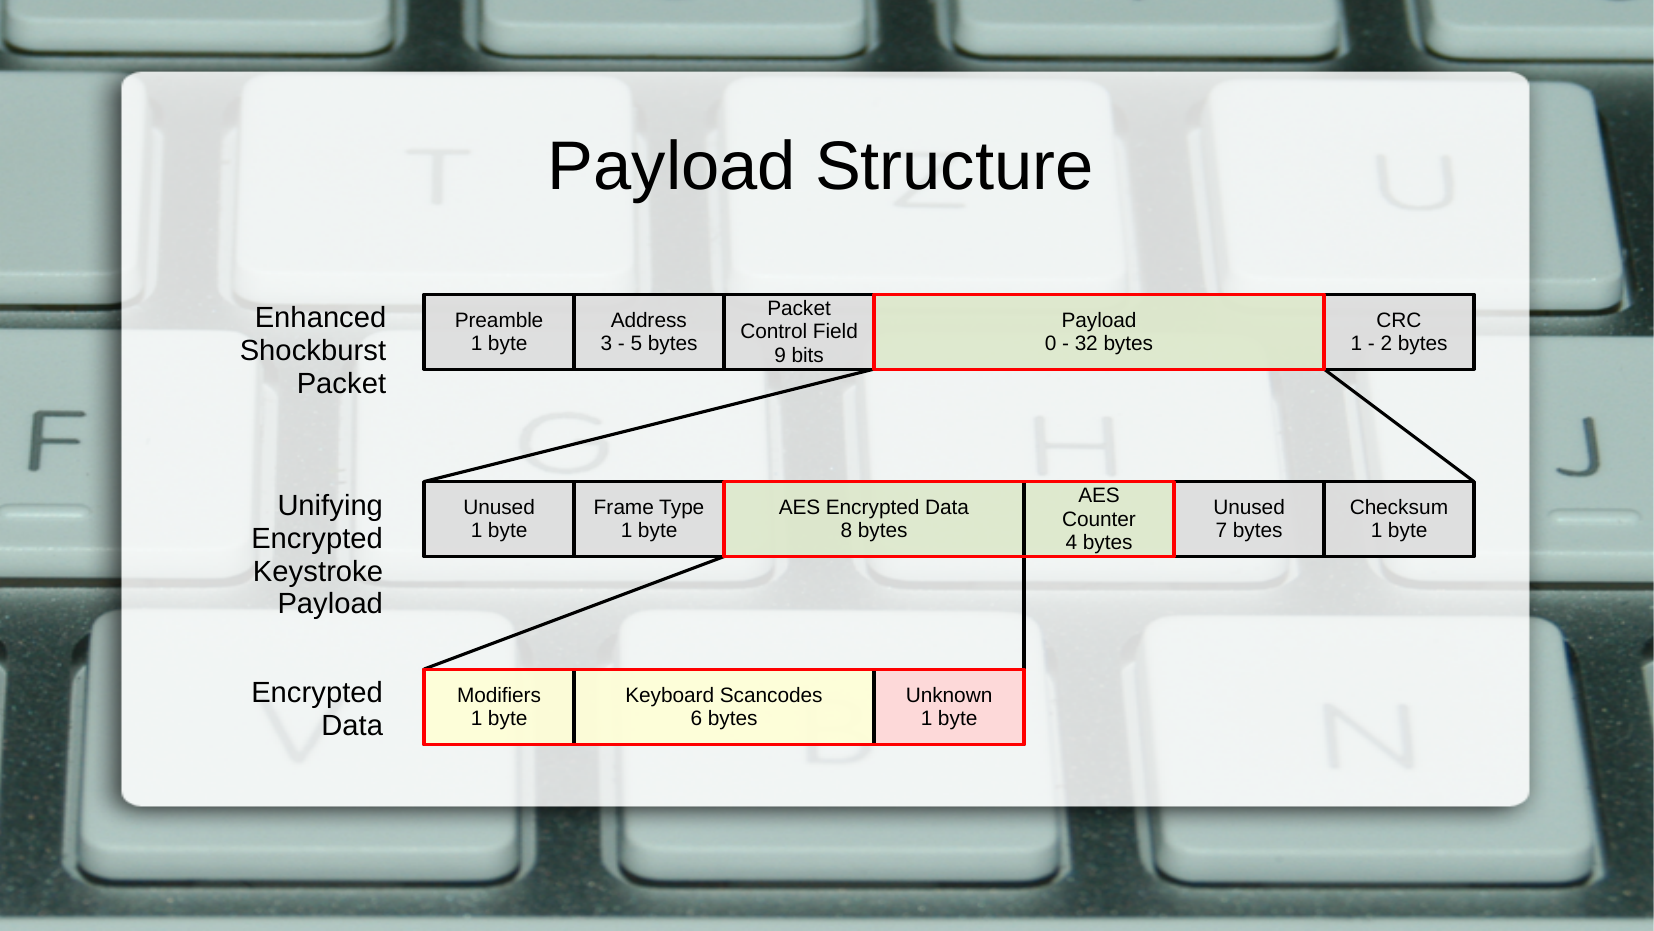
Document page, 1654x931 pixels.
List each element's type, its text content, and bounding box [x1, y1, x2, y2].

text_box Payload 0 - 32 bytes [876, 296, 1322, 368]
text_box Preamble 1 byte [462, 294, 574, 370]
picture [0, 0, 1654, 931]
text_box Unifying Encrypted Keystroke Payload [236, 481, 425, 628]
text_box Modifiers 1 byte [426, 671, 574, 743]
text_box Keyboard Scancodes 6 bytes [574, 671, 874, 743]
text_box CRC 1 - 2 bytes [1326, 294, 1475, 370]
text_box Unknown 1 byte [874, 671, 1022, 743]
text_box Address 3 - 5 bytes [574, 294, 724, 370]
text_box Encrypted Data [236, 668, 425, 751]
text_box Packet Control Field 9 bits [724, 294, 872, 370]
title Payload Structure [135, 88, 1506, 244]
text_box Enhanced Shockburst Packet [225, 294, 462, 451]
text_box Frame Type 1 byte [574, 481, 722, 557]
text_box AES Encrypted Data 8 bytes [726, 483, 1024, 555]
text_box Unused 7 bytes [1176, 481, 1324, 557]
text_box AES Counter 4 bytes [1024, 483, 1172, 555]
text_box Checksum 1 byte [1324, 481, 1475, 557]
text_box Unused 1 byte [425, 481, 574, 557]
